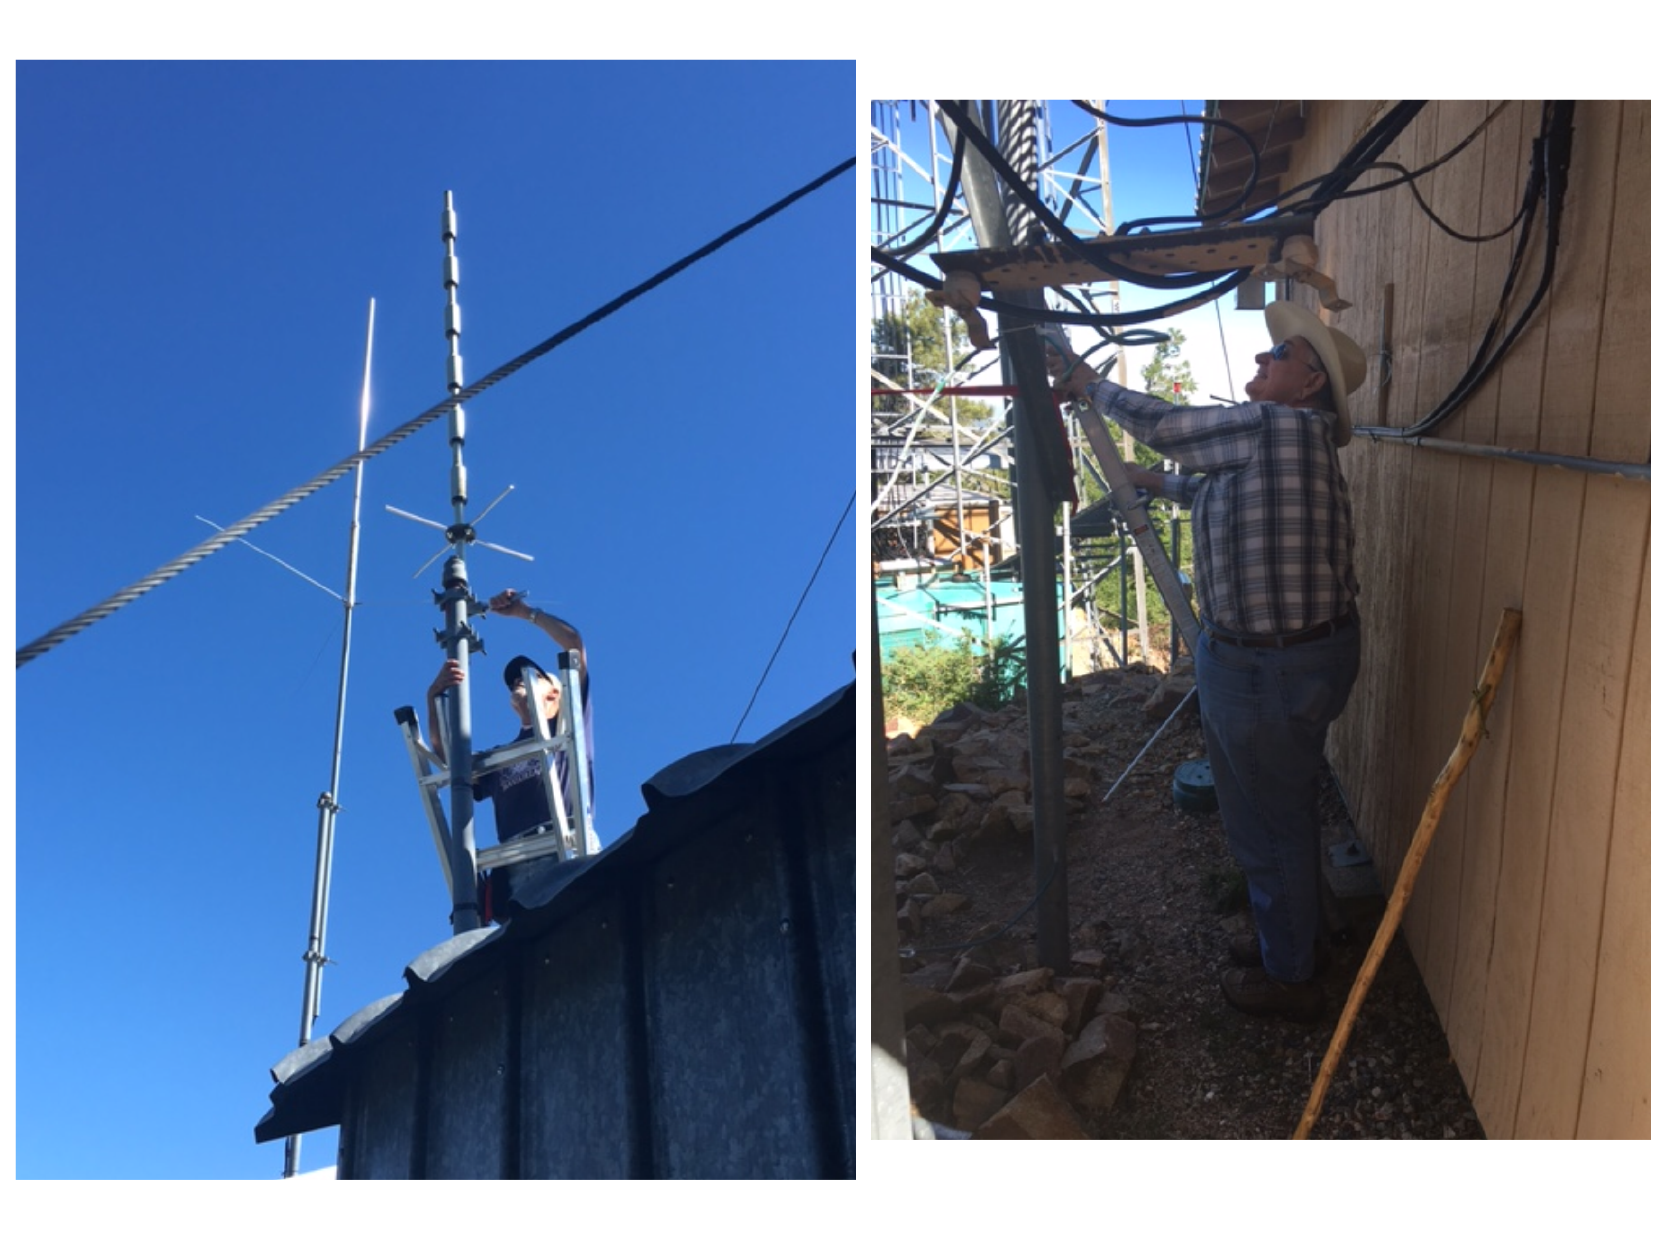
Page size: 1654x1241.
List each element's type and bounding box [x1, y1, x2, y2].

picture [15, 60, 856, 1181]
picture [870, 99, 1651, 1141]
